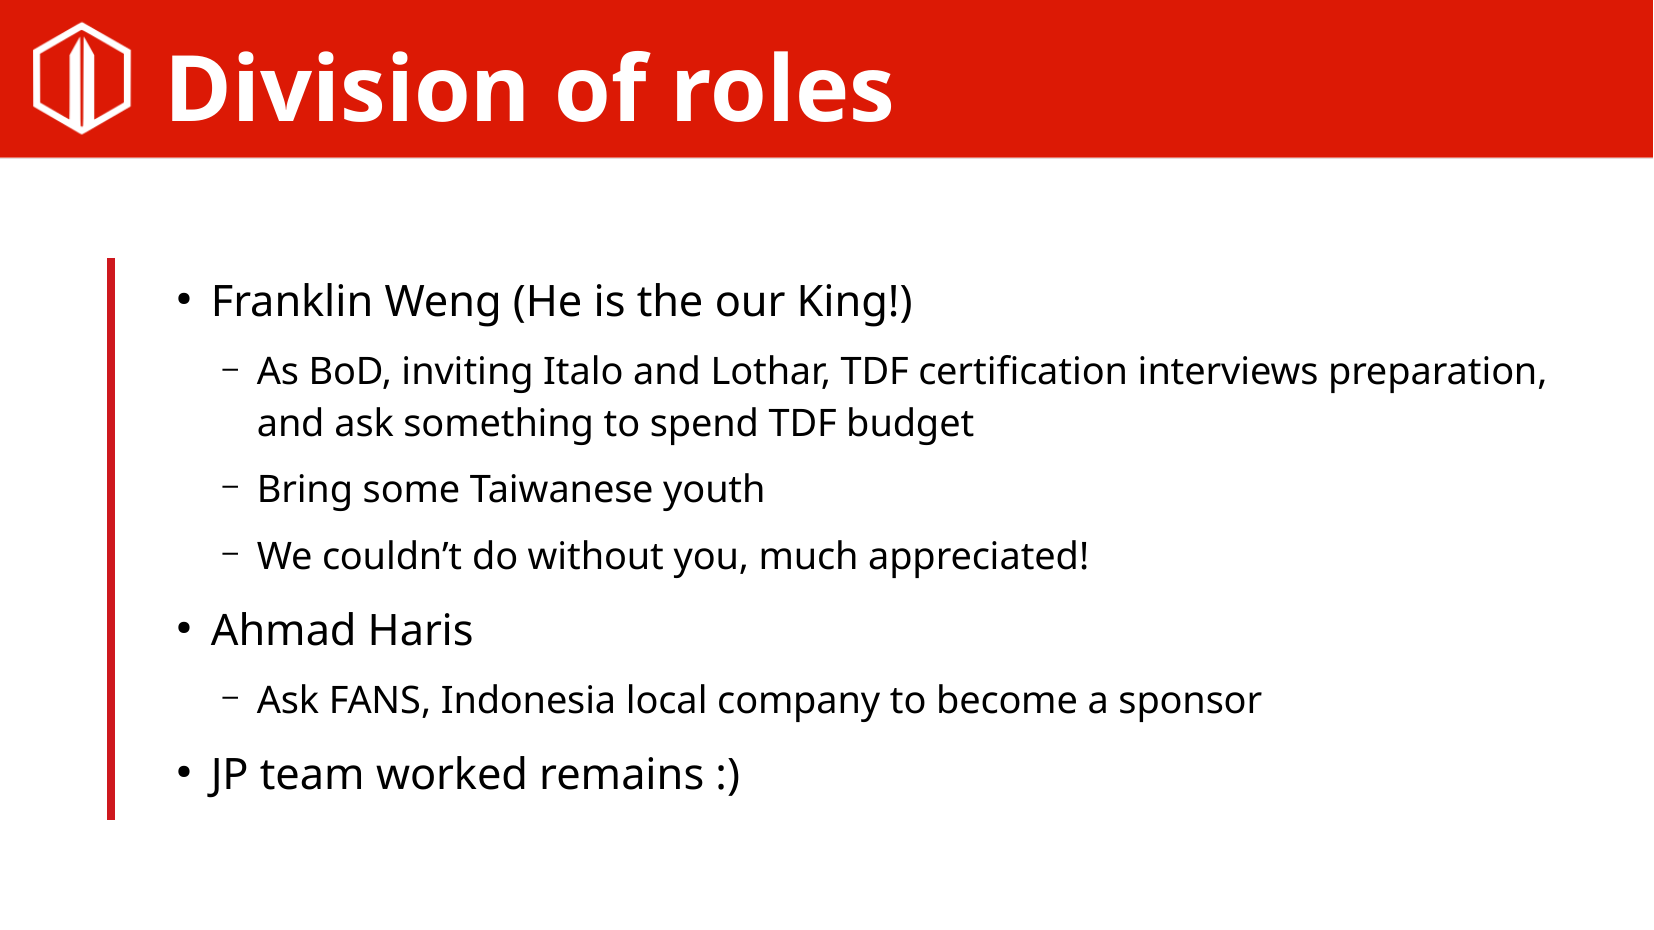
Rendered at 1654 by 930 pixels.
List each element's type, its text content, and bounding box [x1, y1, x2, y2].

picture [0, 0, 1653, 930]
title Division of roles [164, 30, 1571, 142]
list Franklin Weng (He is the our King!) As BoD, inviting Italo and Lothar, TDF certification interviews preparation, and ask something to spend TDF budget Bring some Taiwanese youth We couldn’t do without you, much appreciated! Ahmad Haris Ask FANS, Indonesia local company to become a sponsor JP team worked remains :) [164, 270, 1571, 810]
